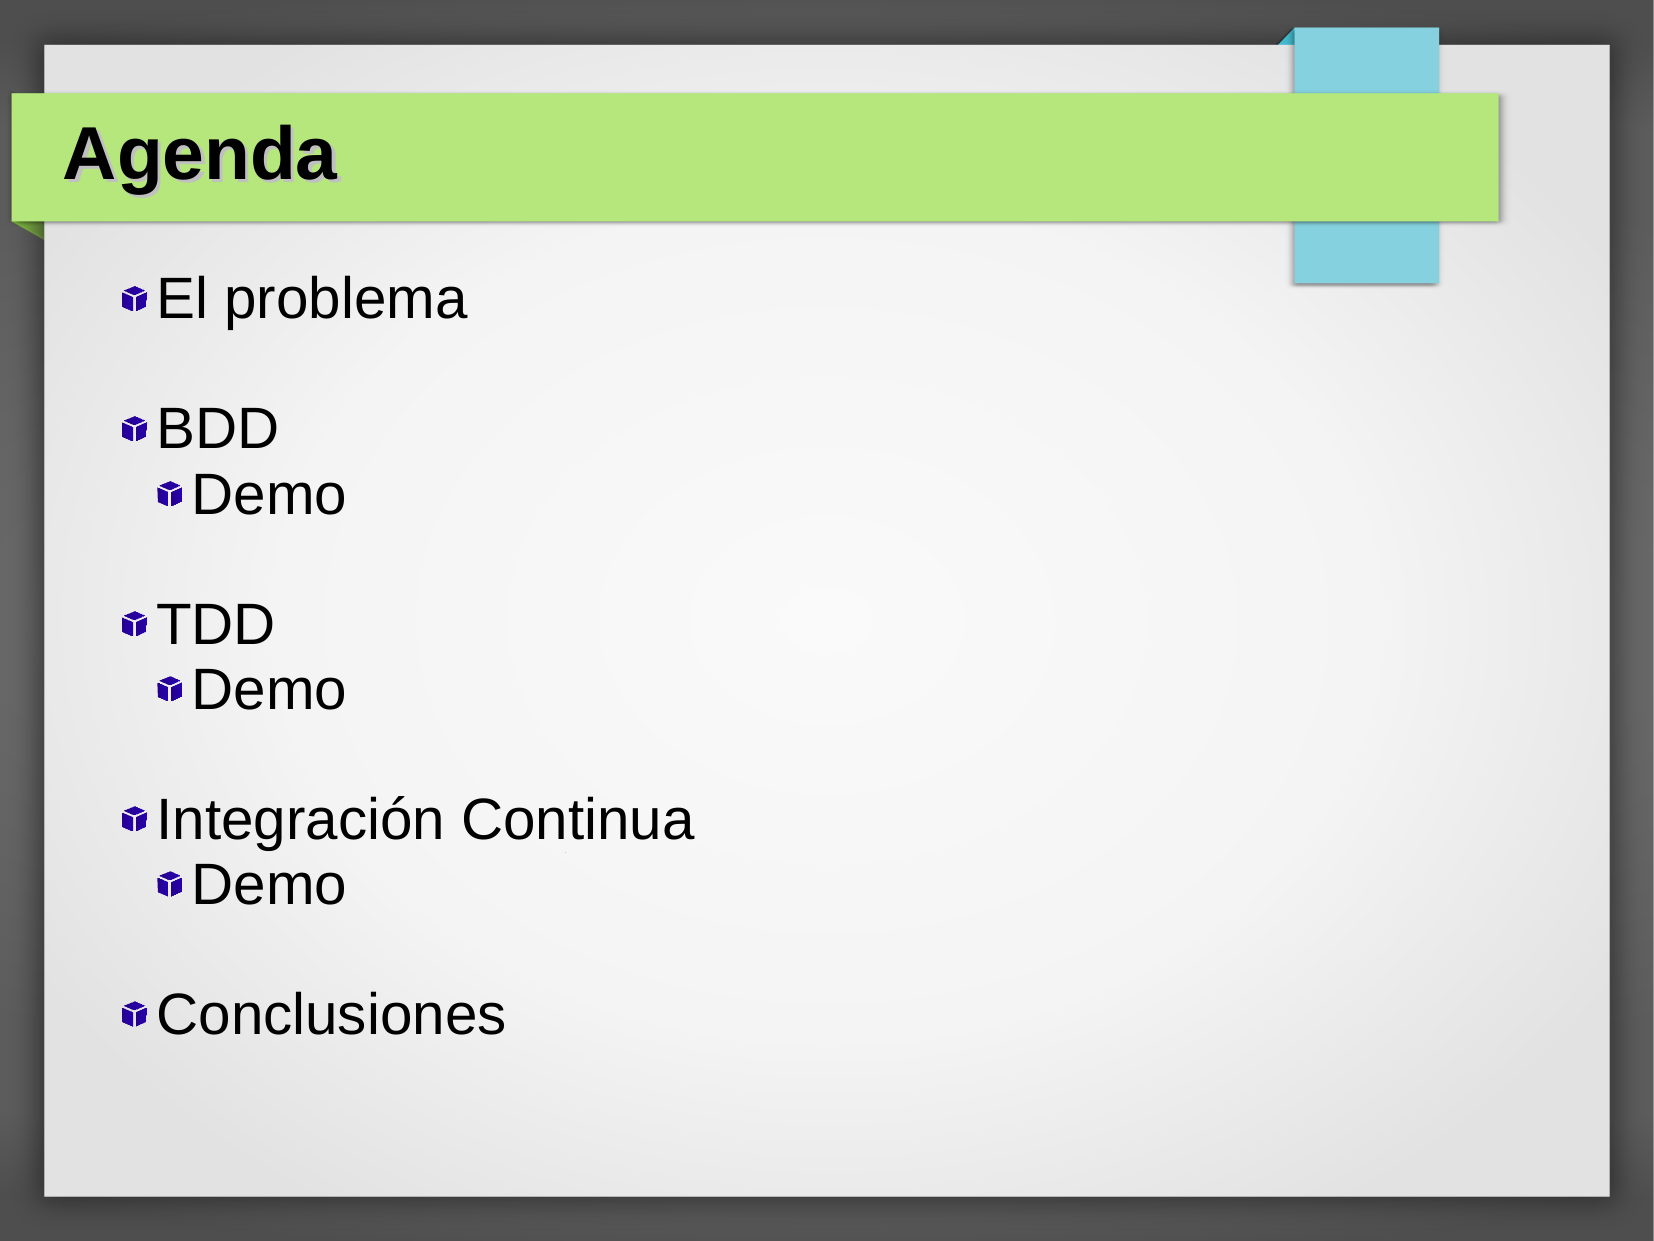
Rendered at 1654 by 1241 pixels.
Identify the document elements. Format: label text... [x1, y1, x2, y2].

text_box El problema BDD Demo TDD Demo Integración Continua Demo Conclusiones [106, 258, 1607, 1123]
title Agenda [62, 94, 1489, 213]
picture [0, 0, 1654, 1241]
